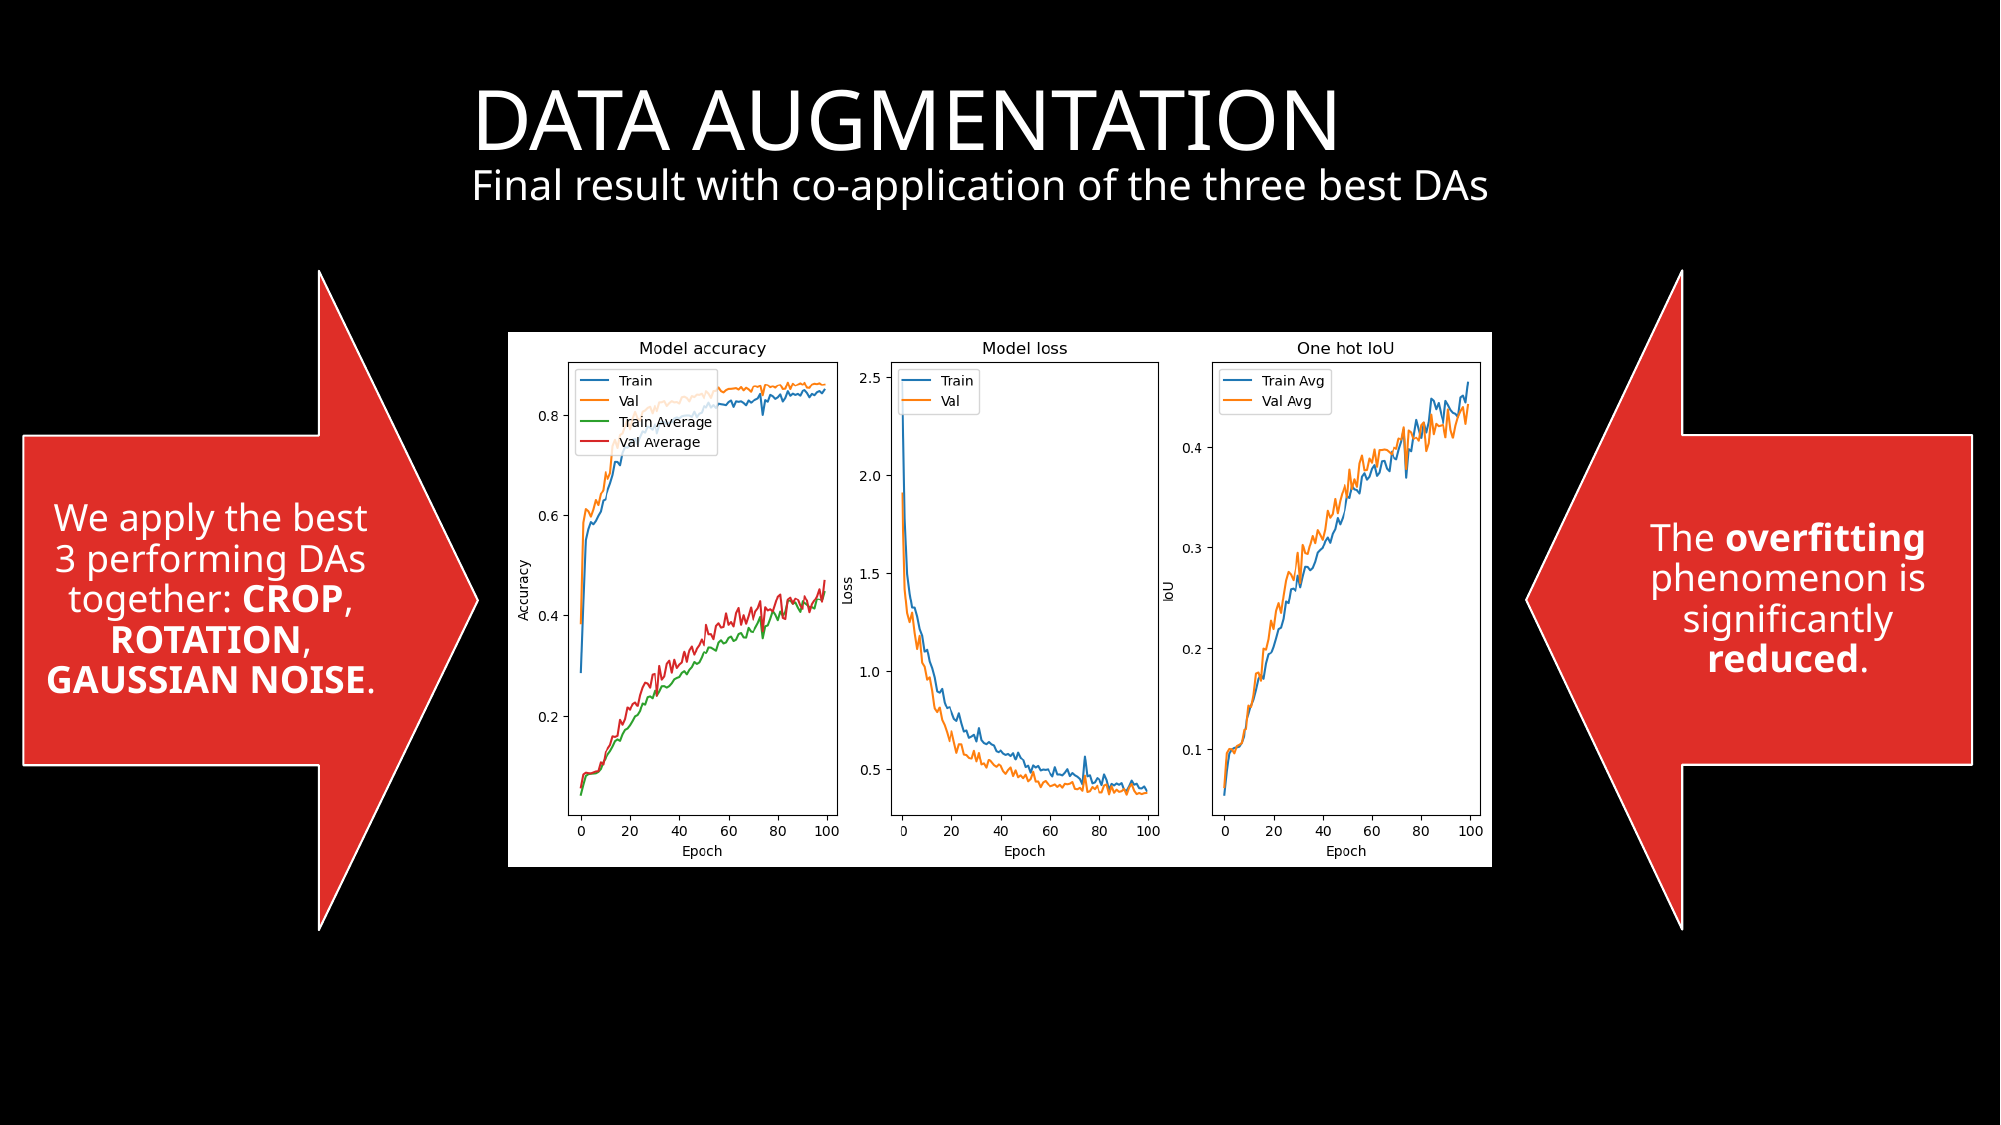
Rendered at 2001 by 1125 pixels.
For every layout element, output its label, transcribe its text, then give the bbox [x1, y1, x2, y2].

text_box We apply the best 3 performing DAs together: CROP, ROTATION, GAUSSIAN NOISE. [23, 270, 478, 931]
title Final result with co-application of the three best DAs [456, 230, 1869, 293]
text_box Data augmentation [456, 17, 1869, 230]
picture [508, 332, 1492, 867]
text_box The overfitting phenomenon is significantly reduced. [1526, 293, 1973, 930]
